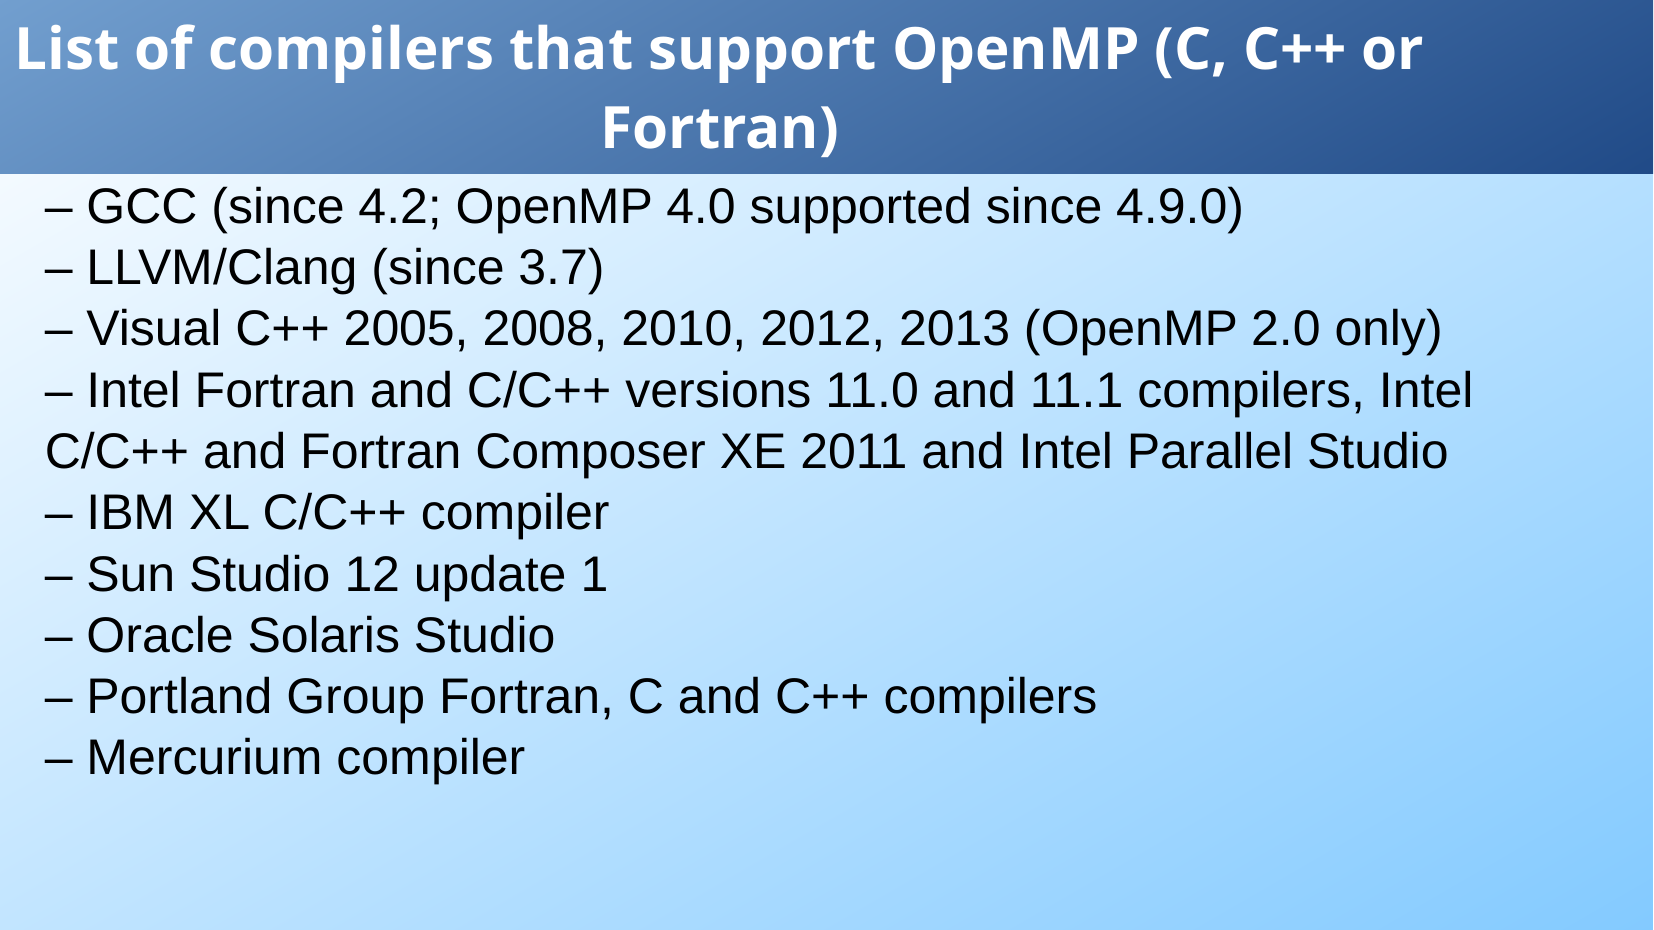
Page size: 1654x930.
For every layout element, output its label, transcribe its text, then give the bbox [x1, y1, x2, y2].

text_box – GCC (since 4.2; OpenMP 4.0 supported since 4.9.0) – LLVM/Clang (since 3.7) – Visual C++ 2005, 2008, 2010, 2012, 2013 (OpenMP 2.0 only) – Intel Fortran and C/C++ versions 11.0 and 11.1 compilers, Intel C/C++ and Fortran Composer XE 2011 and Intel Parallel Studio – IBM XL C/C++ compiler – Sun Studio 12 update 1 – Oracle Solaris Studio – Portland Group Fortran, C and C++ compilers – Mercurium compiler [30, 165, 1606, 794]
text_box List of compilers that support OpenMP (C, C++ or Fortran) [0, 0, 1653, 106]
